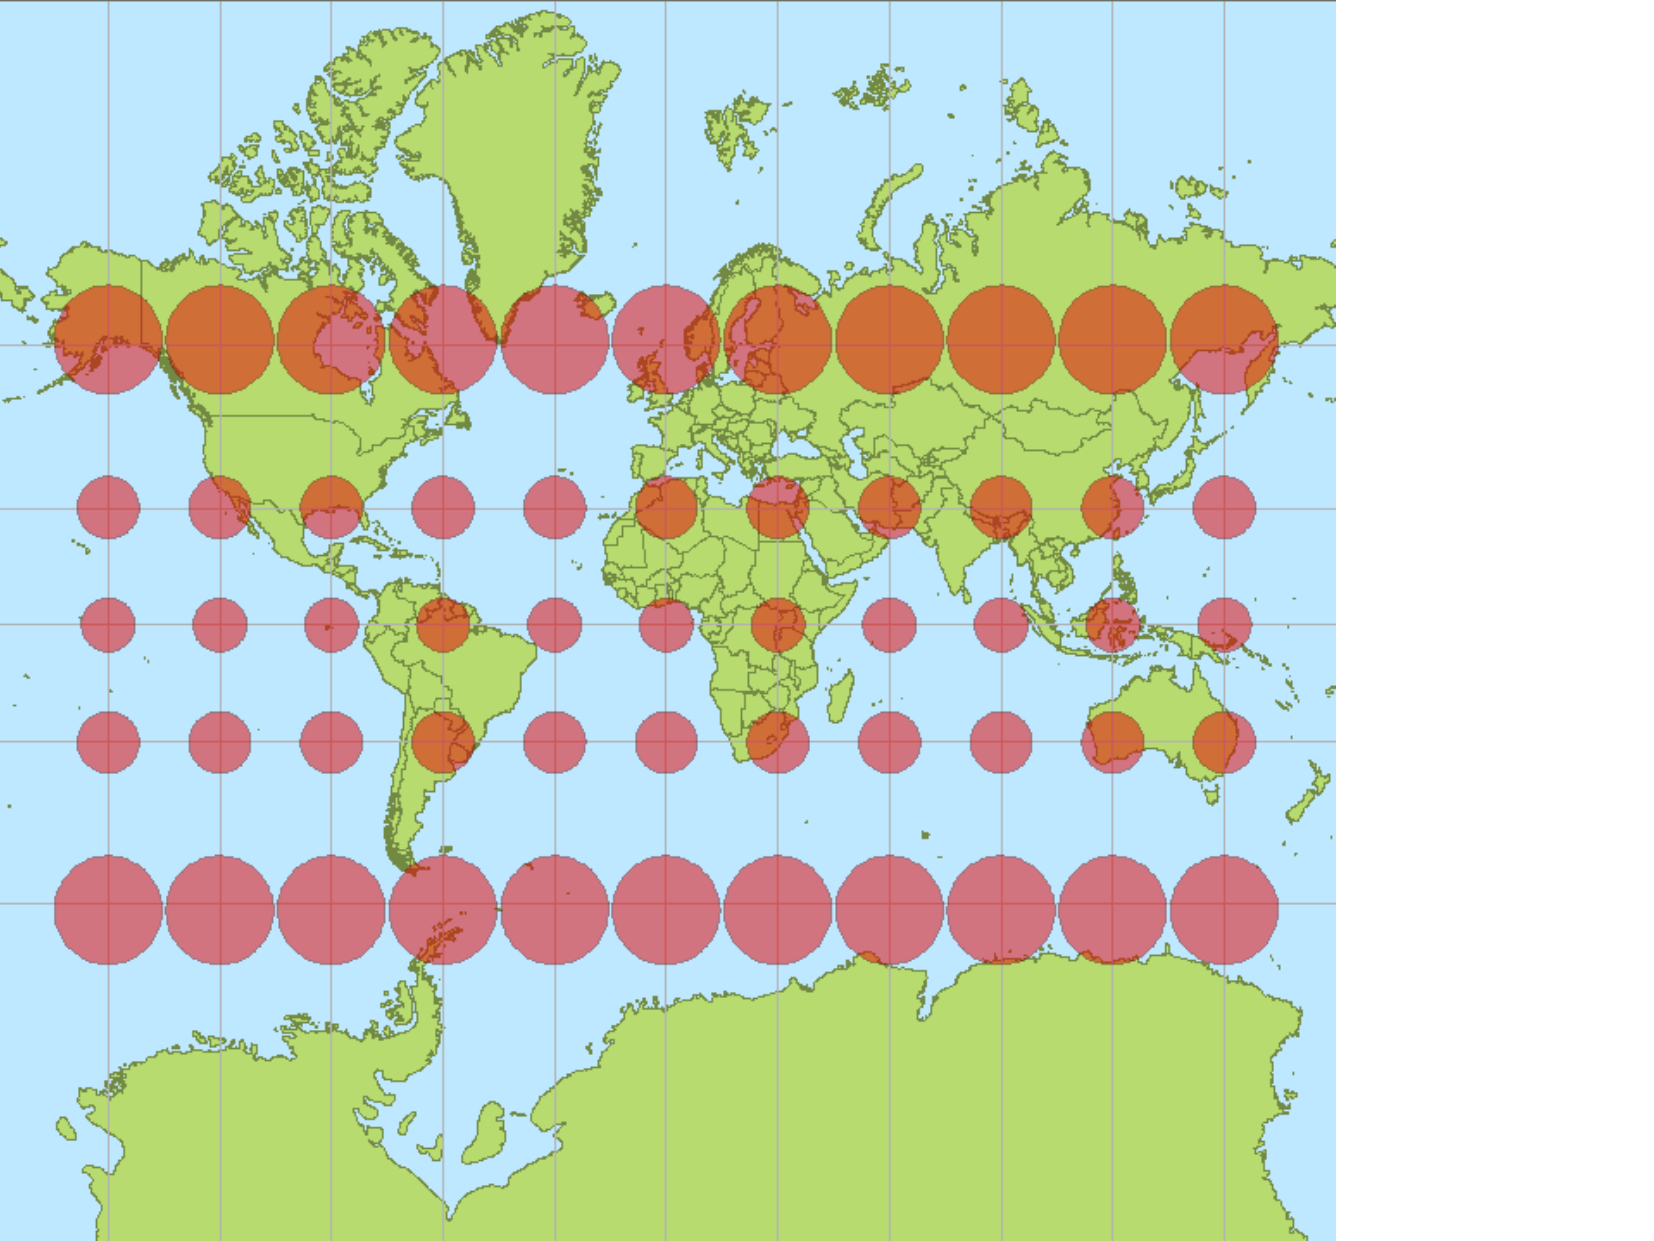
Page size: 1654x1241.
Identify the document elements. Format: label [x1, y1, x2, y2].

picture [0, 0, 1336, 1241]
